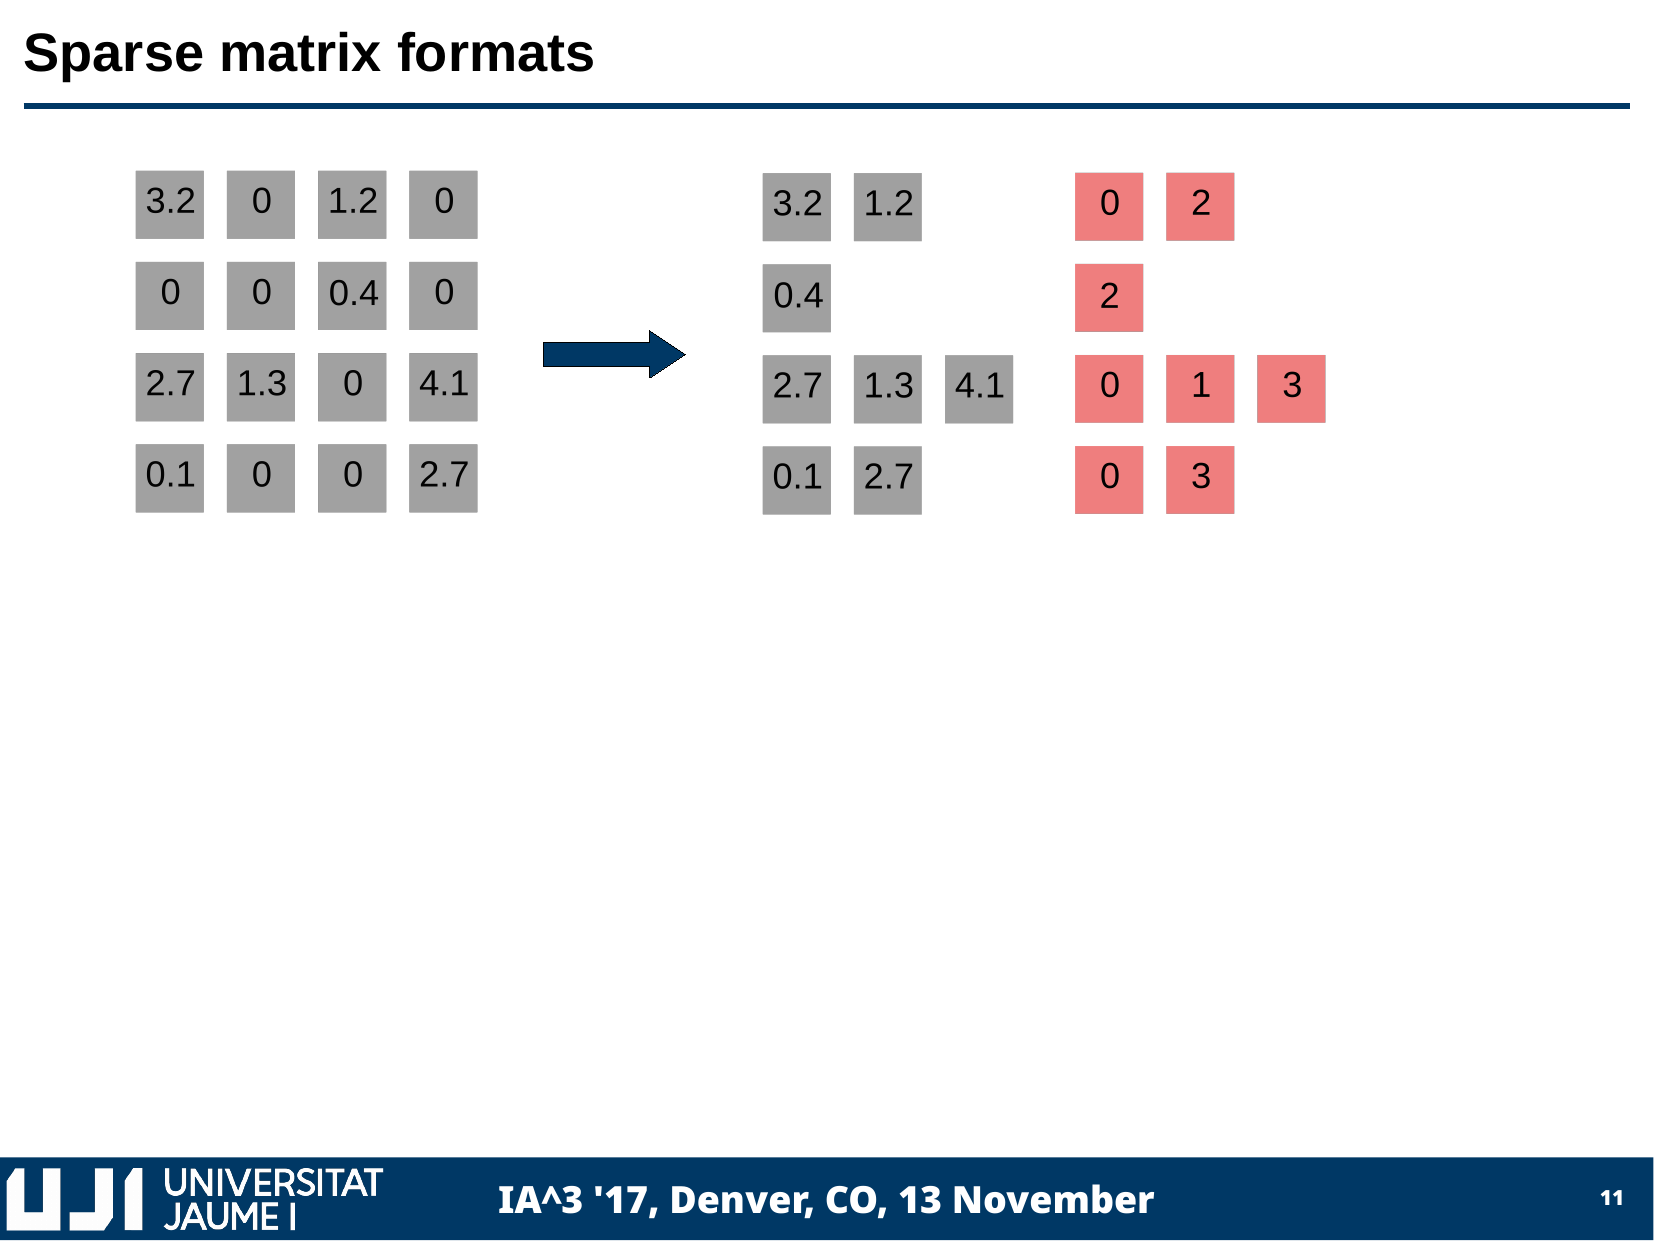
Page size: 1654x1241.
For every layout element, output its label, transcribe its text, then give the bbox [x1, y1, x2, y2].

picture [128, 163, 485, 520]
text_box [543, 330, 686, 378]
picture [755, 165, 1333, 522]
picture [0, 1158, 390, 1241]
title Sparse matrix formats [23, 0, 1630, 107]
